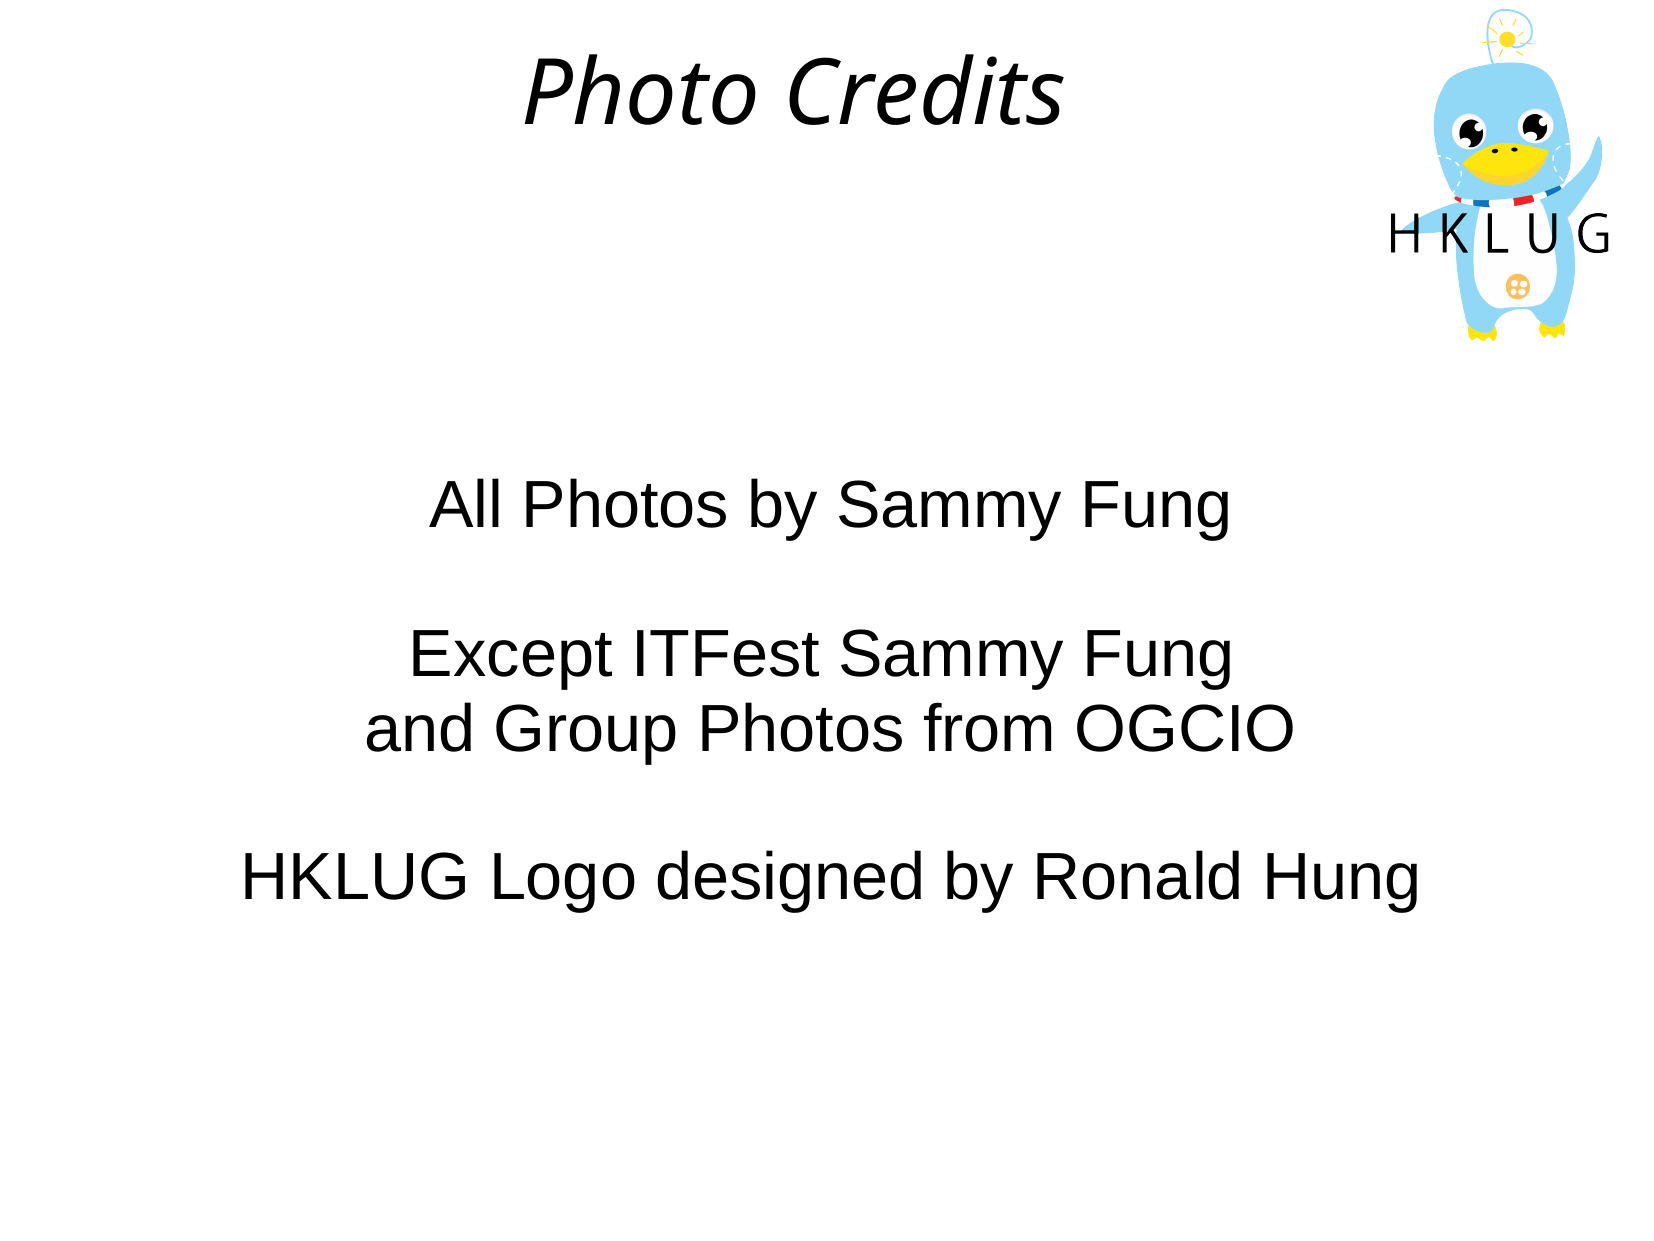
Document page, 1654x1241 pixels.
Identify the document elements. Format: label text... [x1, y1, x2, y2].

text_box Photo Credits [50, 37, 1538, 151]
picture [1370, 0, 1651, 355]
subtitle All Photos by Sammy Fung Except ITFest Sammy Fung and Group Photos from OGCIO HKLUG Logo designed by Ronald Hung [37, 137, 1626, 1241]
